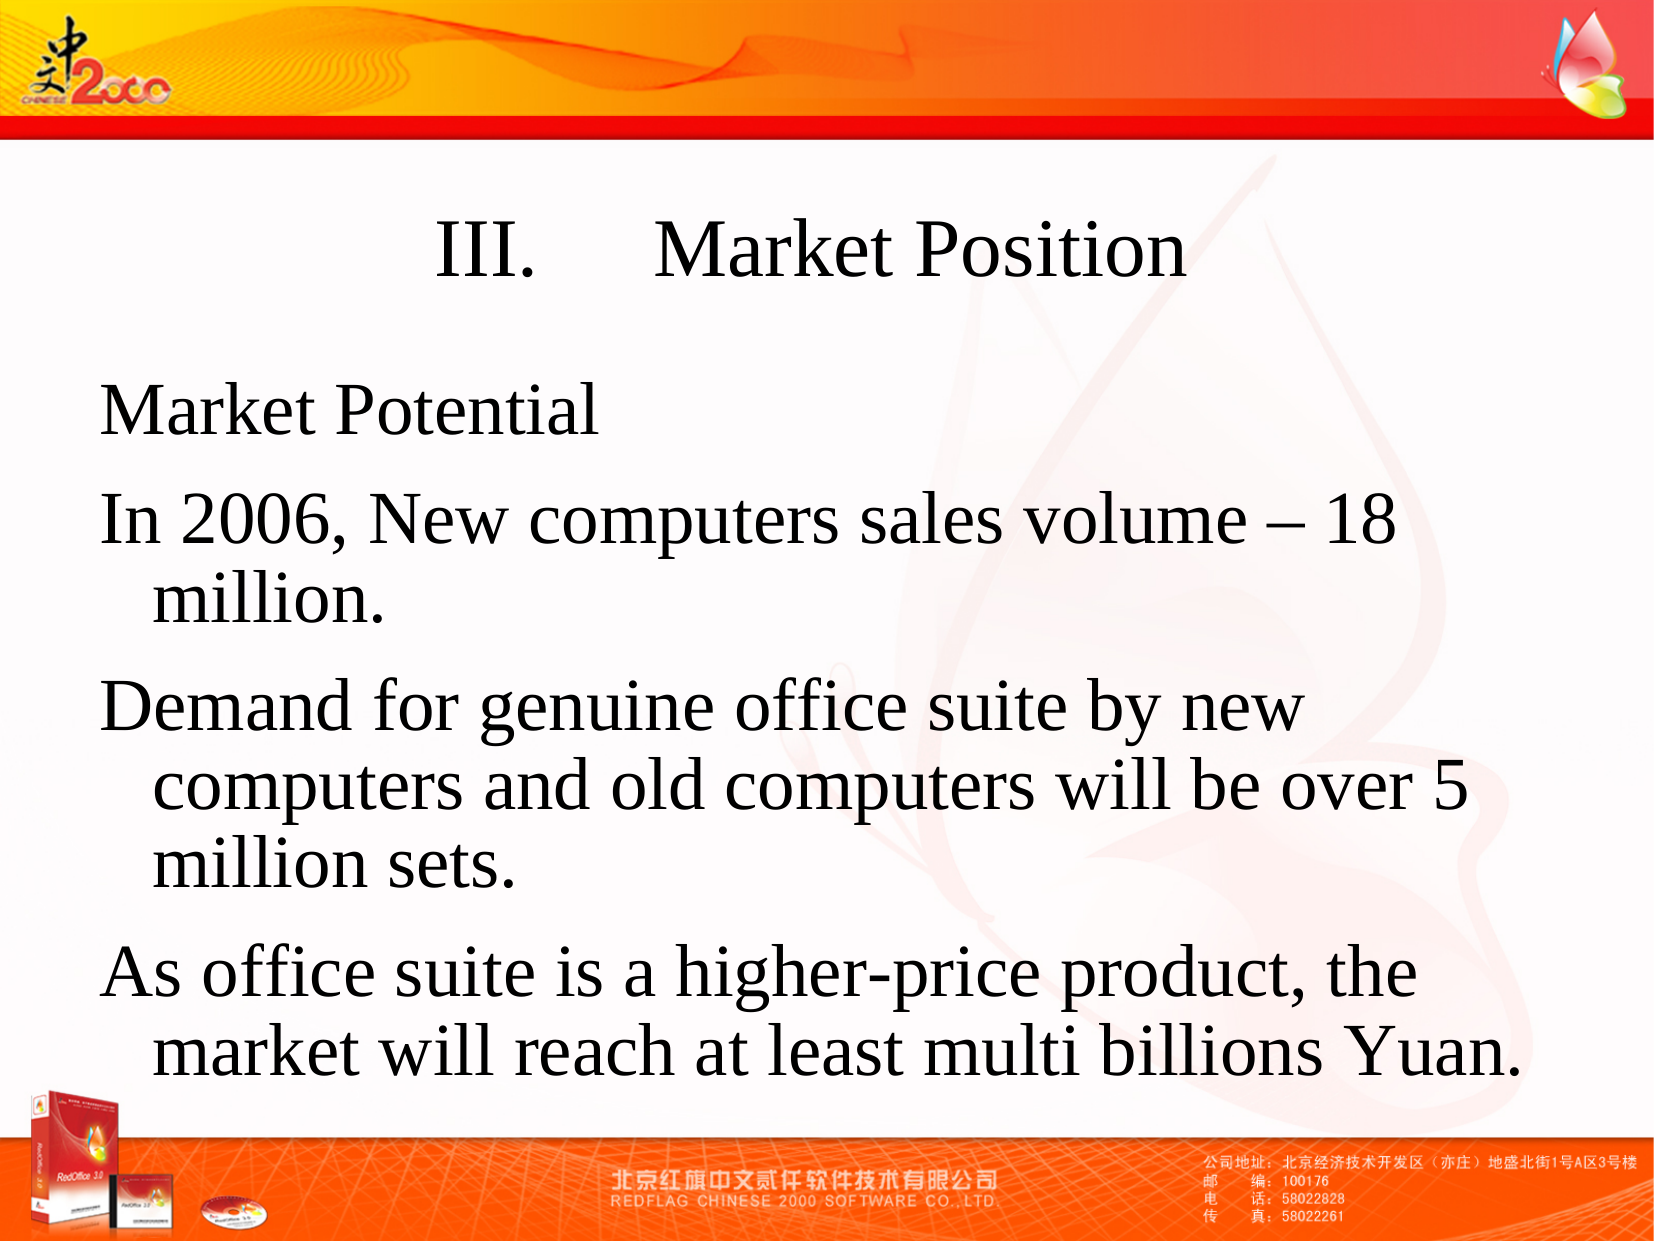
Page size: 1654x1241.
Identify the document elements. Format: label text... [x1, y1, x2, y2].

list Market Potential In 2006, New computers sales volume – 18 million. Demand for genuine office suite by new computers and old computers will be over 5 million sets. As office suite is a higher-price product, the market will reach at least multi billions Yuan. [82, 371, 1571, 1096]
picture [0, 0, 1654, 1241]
title III. Market Position [59, 203, 1548, 299]
